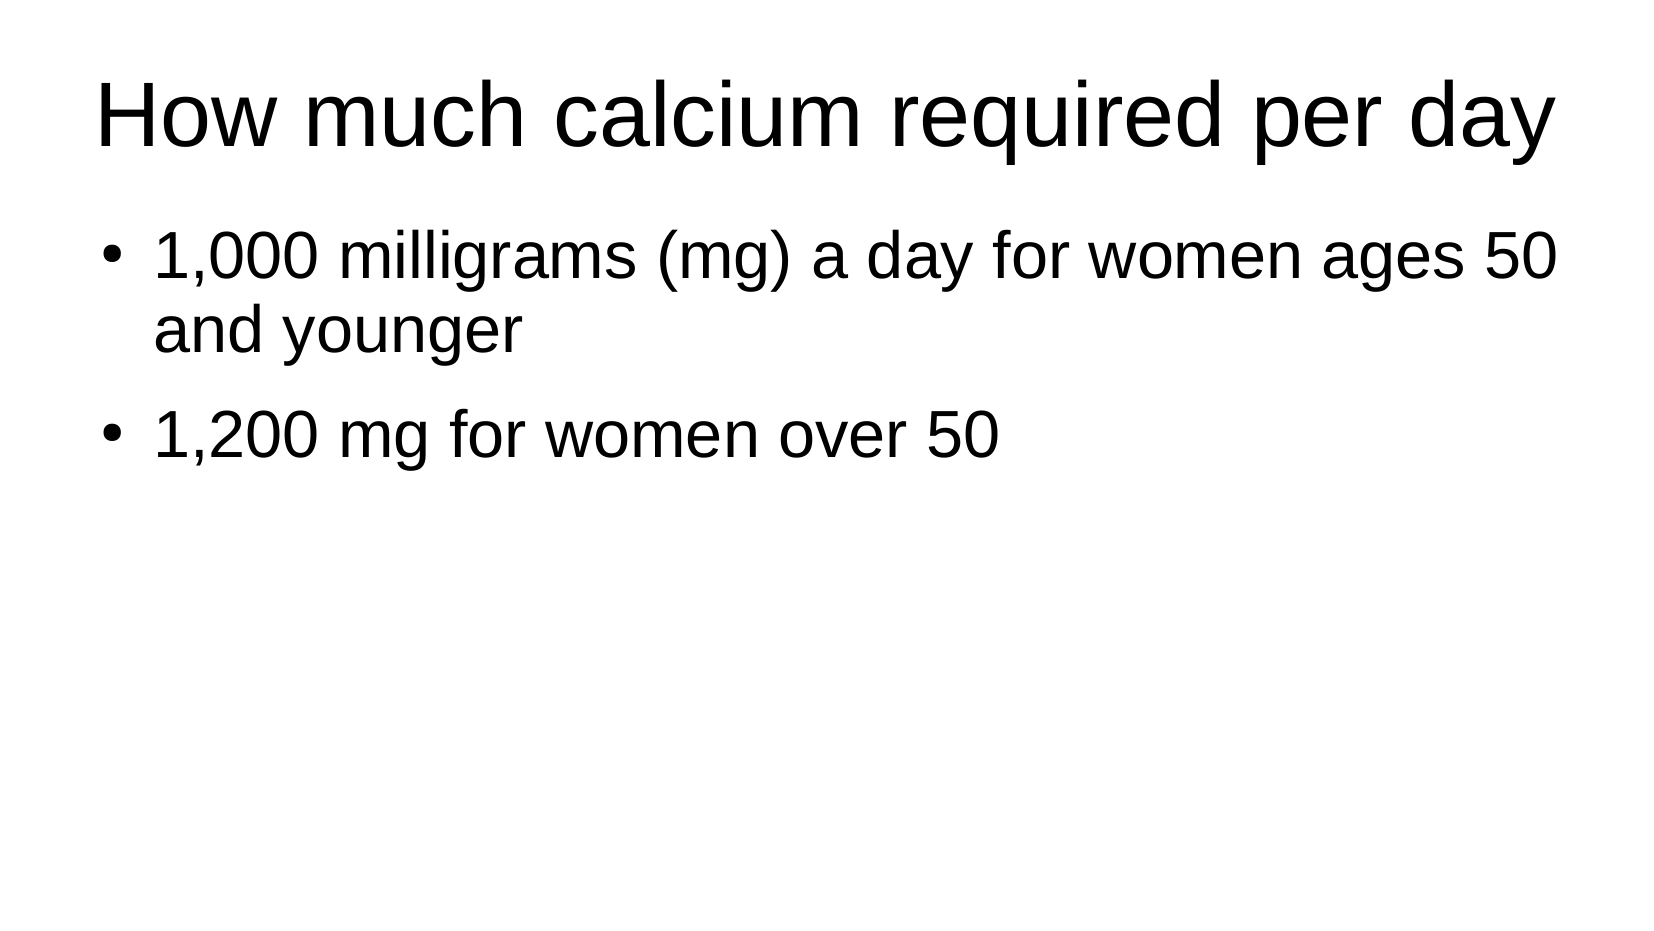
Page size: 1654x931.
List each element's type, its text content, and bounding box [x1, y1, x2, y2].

list 1,000 milligrams (mg) a day for women ages 50 and younger 1,200 mg for women over 50 [82, 217, 1571, 758]
title How much calcium required per day [82, 37, 1571, 193]
